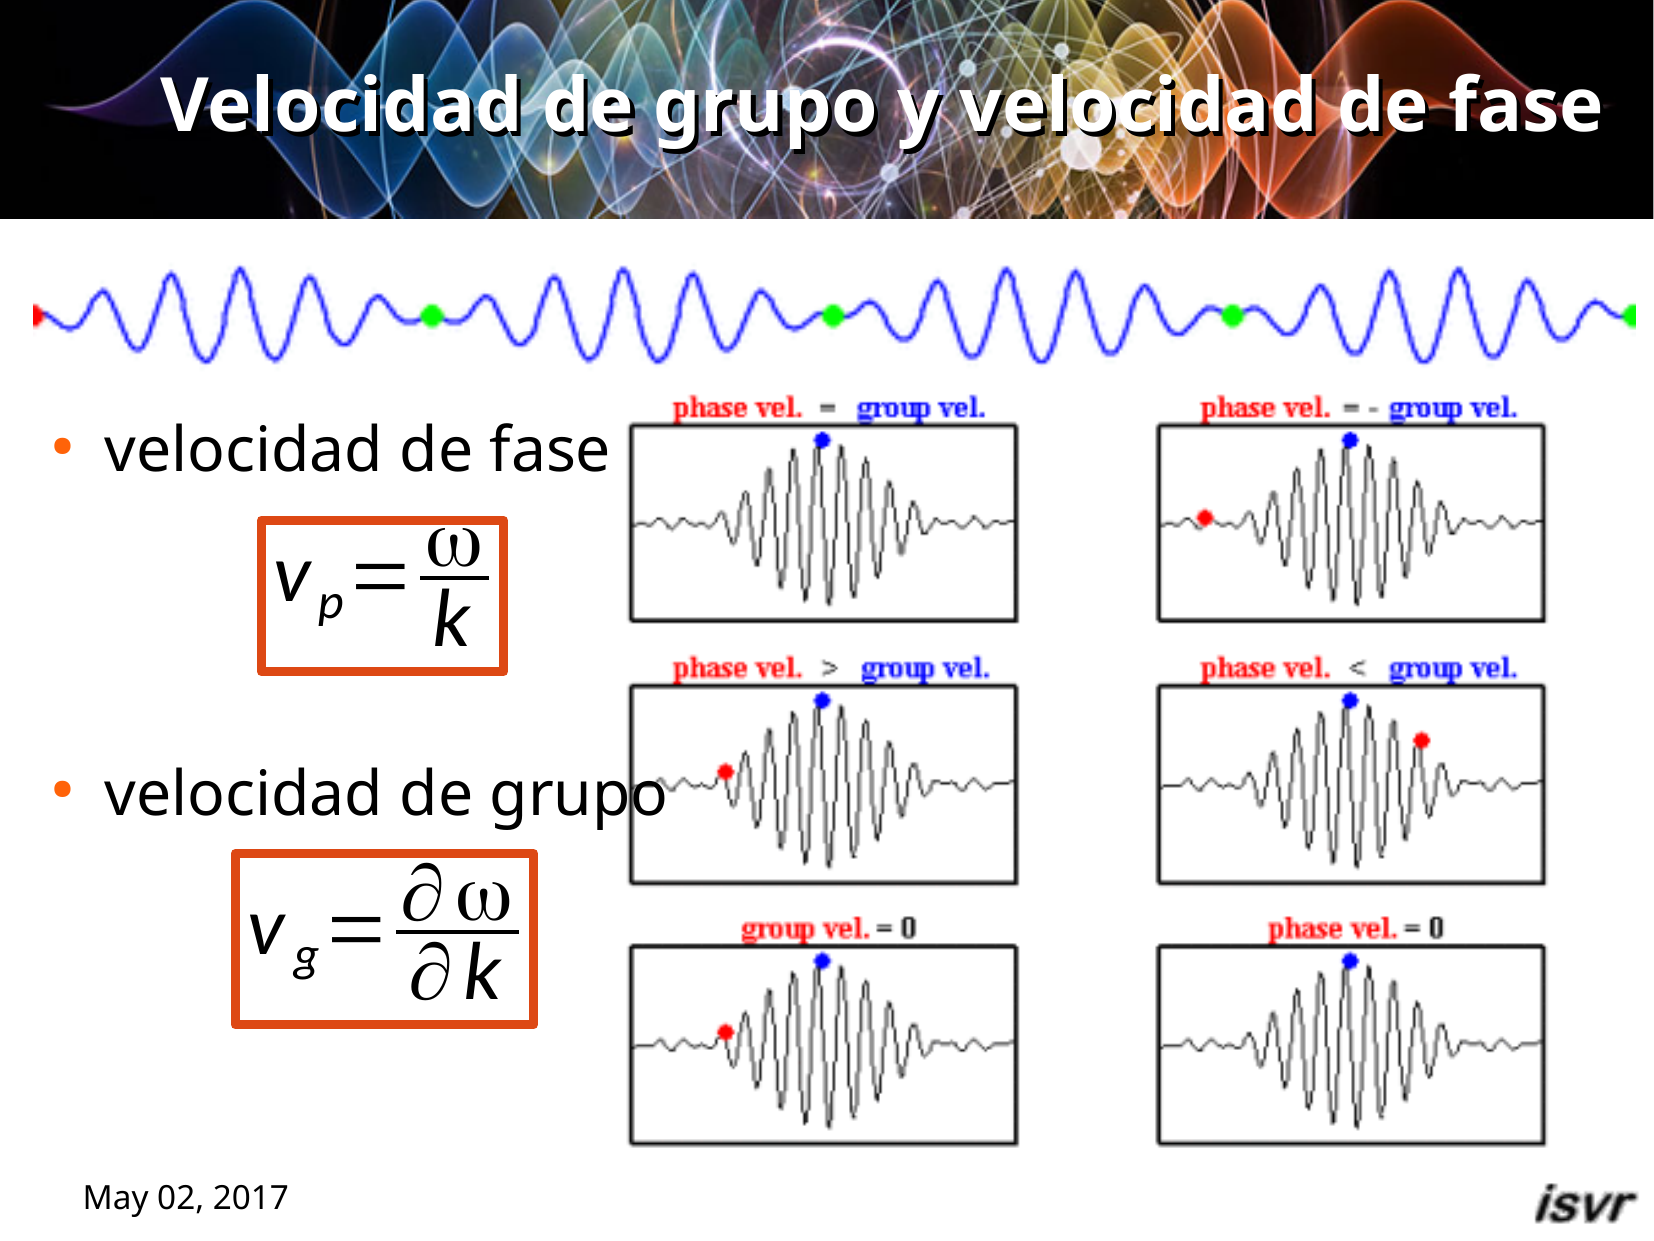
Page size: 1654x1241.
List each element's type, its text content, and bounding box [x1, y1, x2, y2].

picture [0, 0, 1654, 219]
chart [240, 858, 529, 1021]
picture [33, 261, 1654, 1241]
chart [266, 525, 499, 667]
title Velocidad de grupo y velocidad de fase [45, 15, 1606, 191]
list velocidad de fase velocidad de grupo [33, 405, 796, 835]
